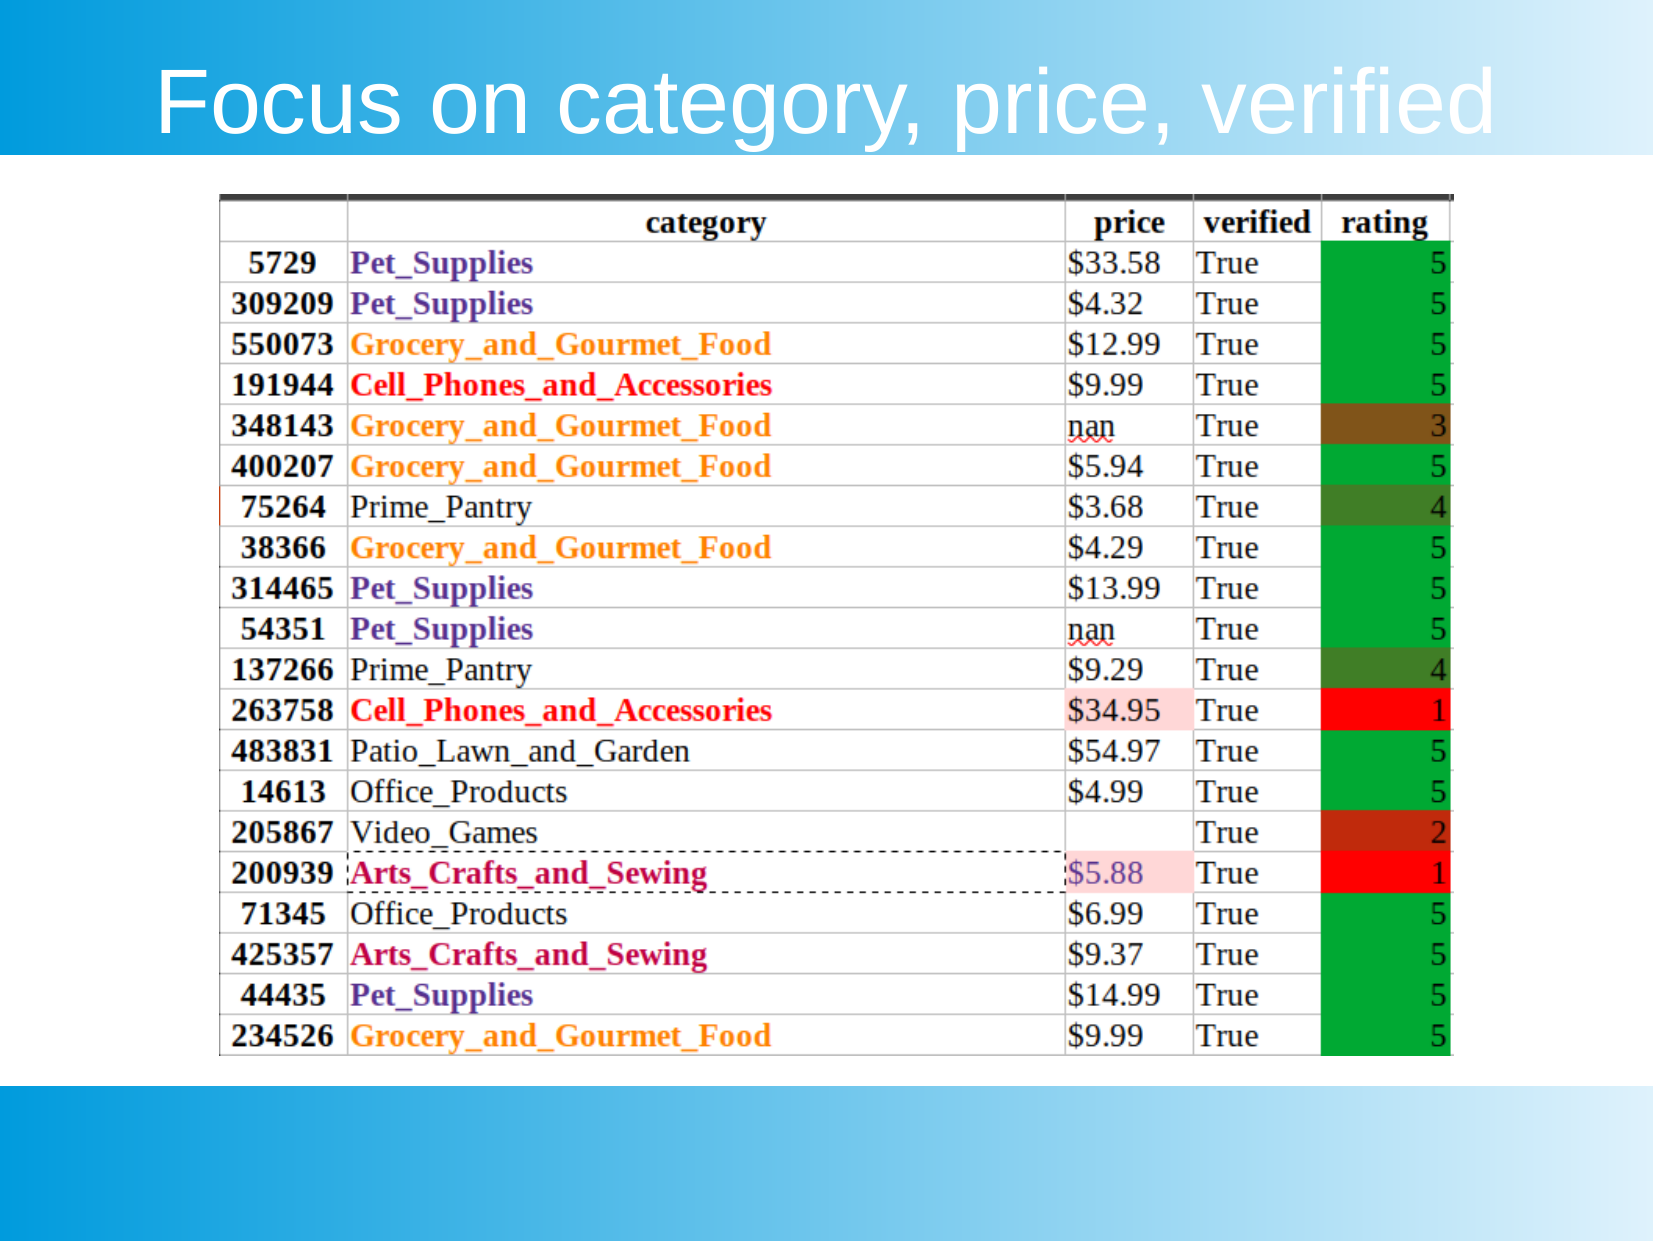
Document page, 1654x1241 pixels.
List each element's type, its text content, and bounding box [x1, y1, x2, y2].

picture [219, 194, 1454, 1056]
title Focus on category, price, verified [82, 49, 1571, 155]
